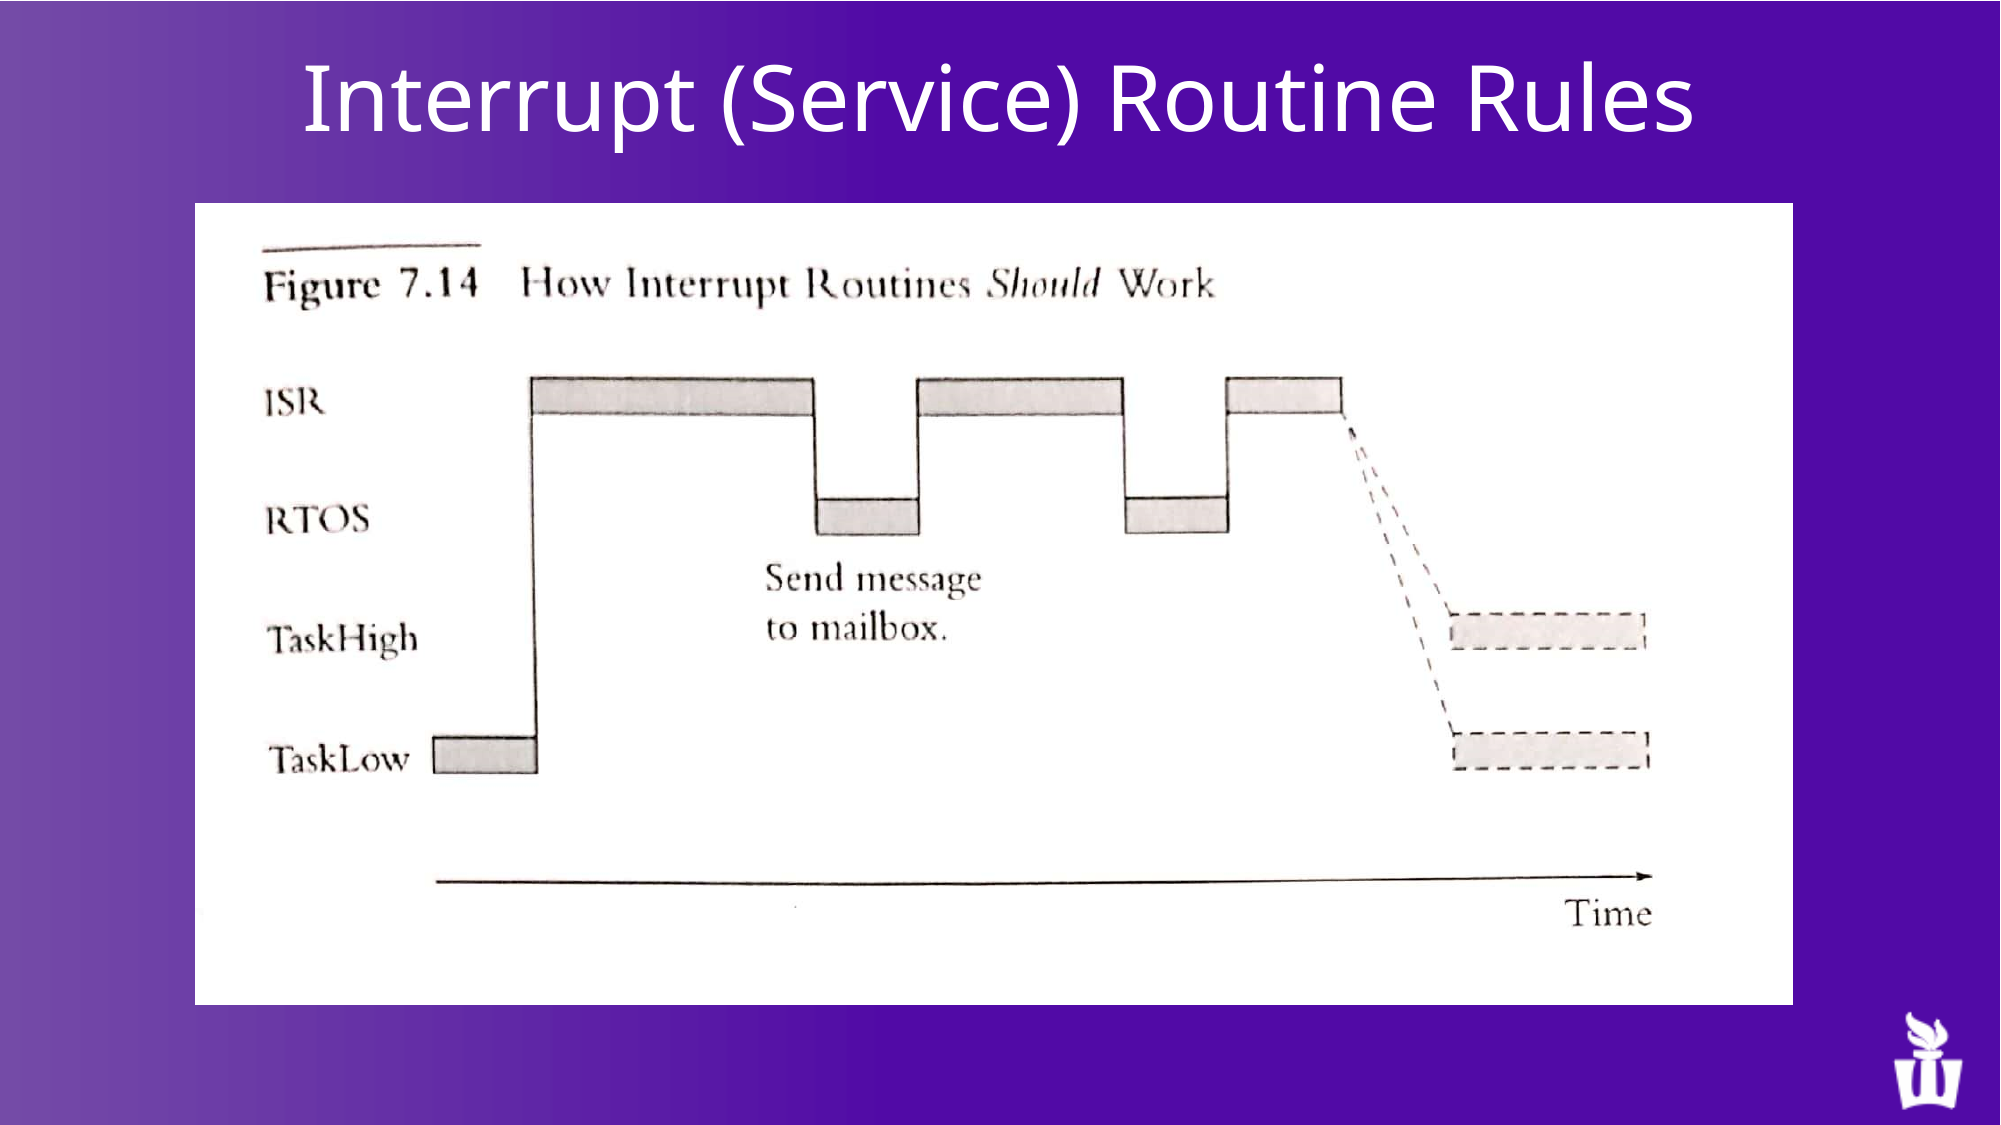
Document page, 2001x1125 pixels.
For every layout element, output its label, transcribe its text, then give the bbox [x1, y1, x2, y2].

text_box Interrupt (Service) Routine Rules [99, 1, 1900, 189]
picture [0, 1, 2000, 1125]
